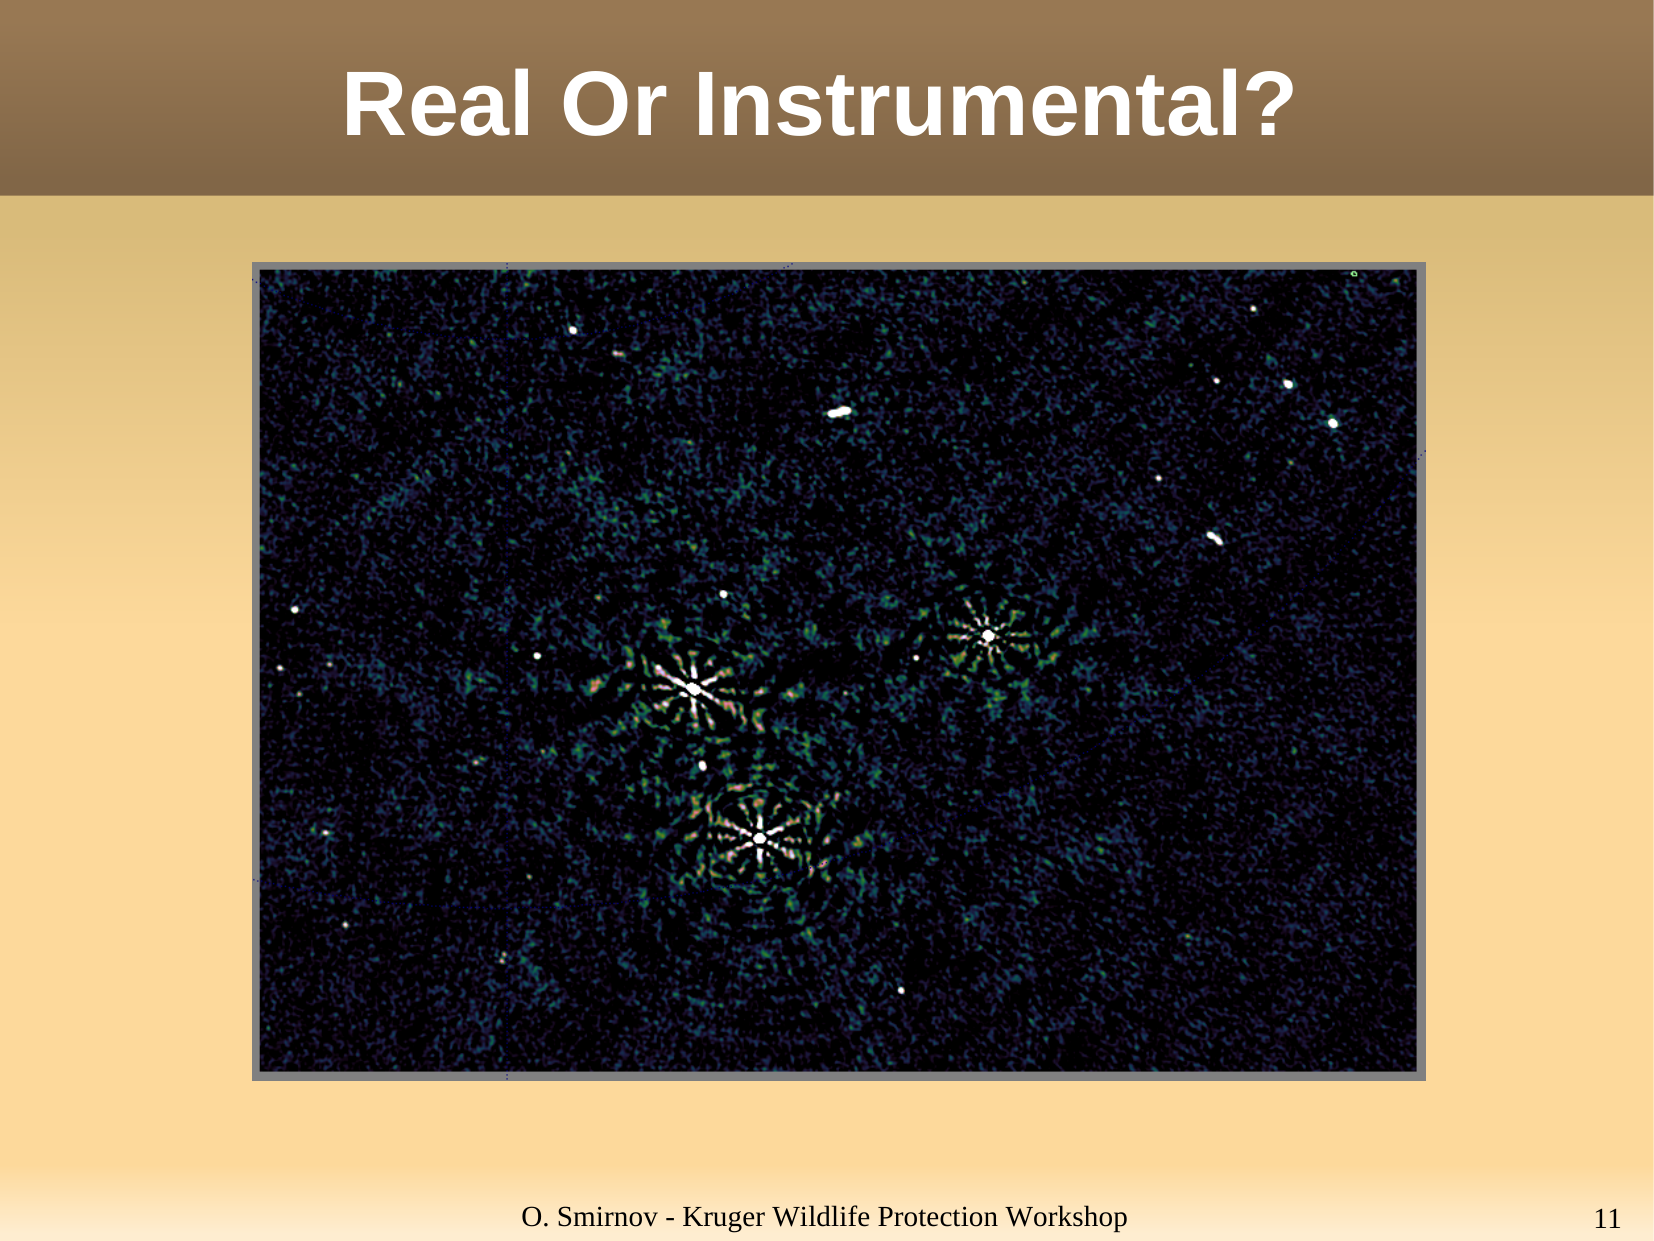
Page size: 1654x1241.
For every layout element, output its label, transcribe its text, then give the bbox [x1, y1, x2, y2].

picture [0, 0, 1654, 1241]
title Real Or Instrumental? [76, 0, 1565, 208]
